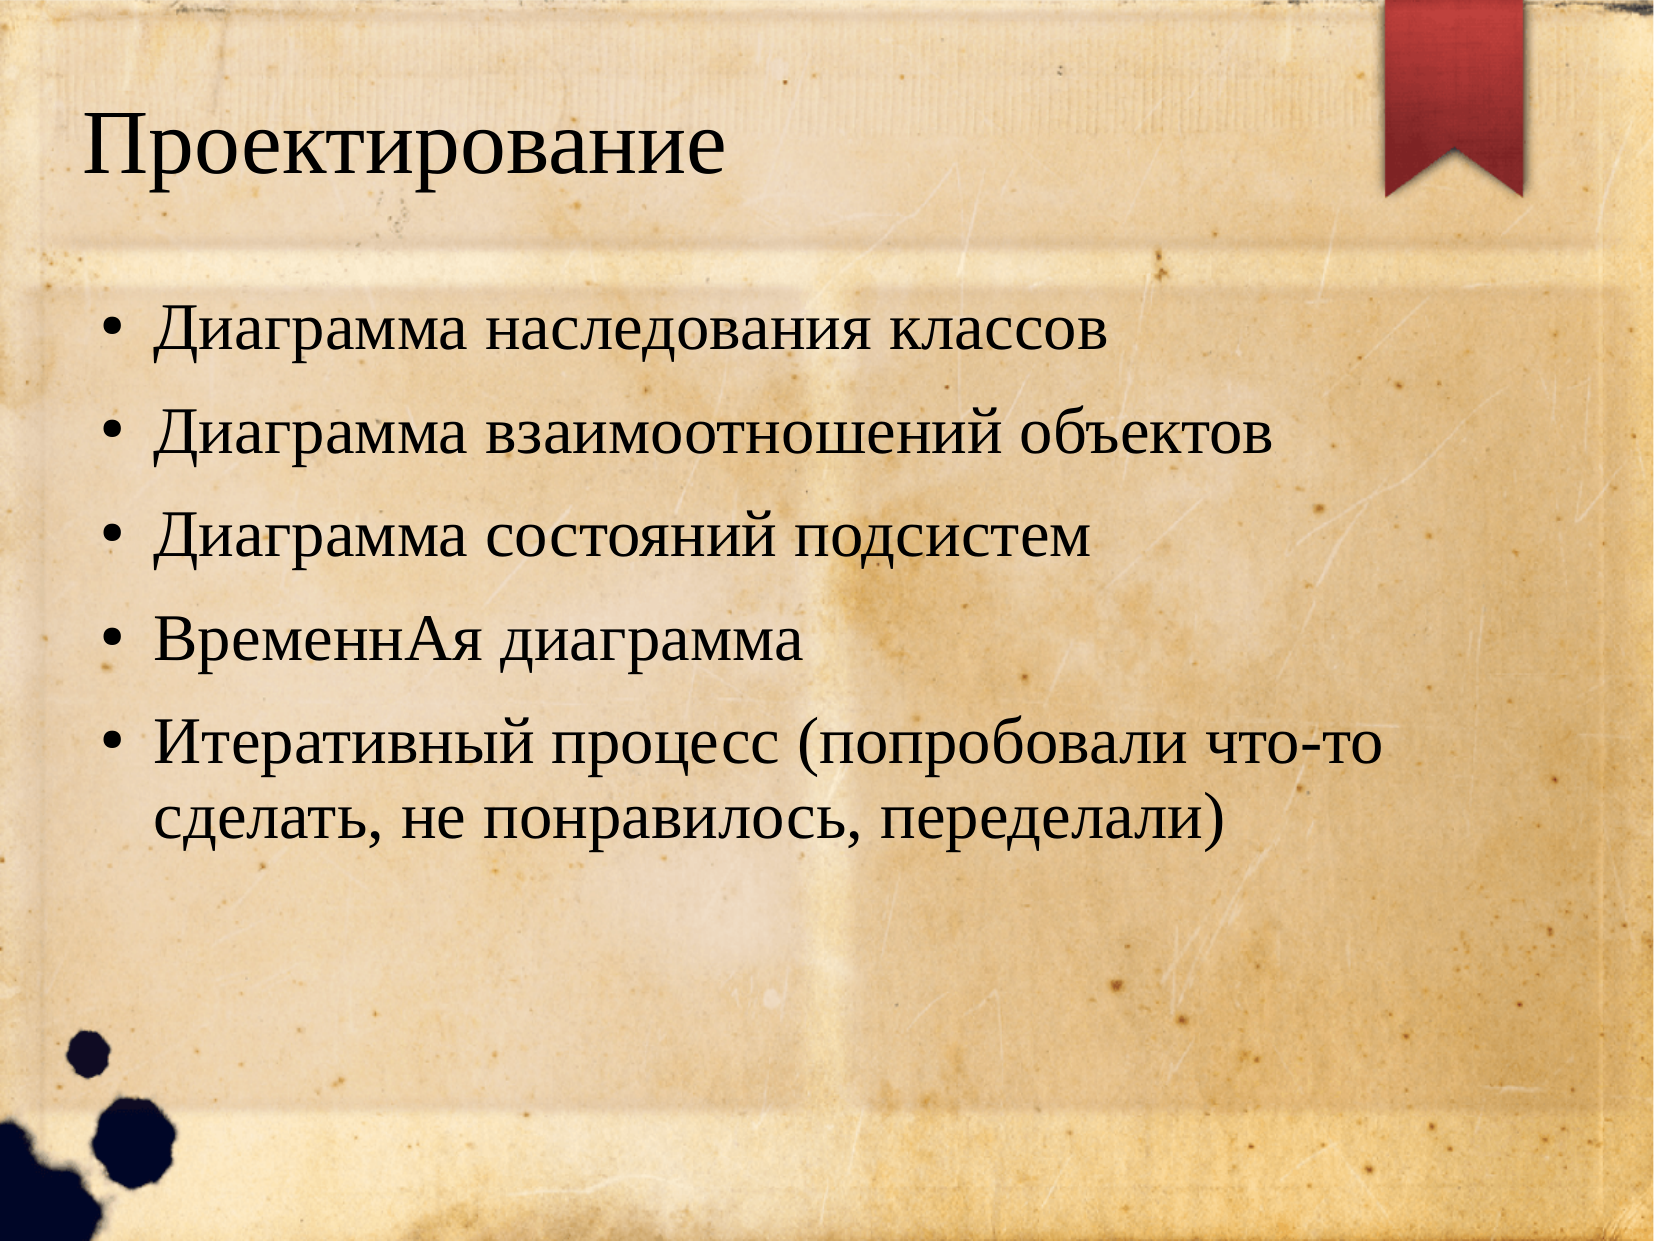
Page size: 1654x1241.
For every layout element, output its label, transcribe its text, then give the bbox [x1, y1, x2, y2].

title Проектирование [82, 49, 1347, 237]
picture [0, 0, 1654, 1241]
list Диаграмма наследования классов Диаграмма взаимоотношений объектов Диаграмма состояний подсистем ВременнАя диаграмма Итеративный процесс (попробовали что-то сделать, не понравилось, переделали) [82, 290, 1538, 1010]
